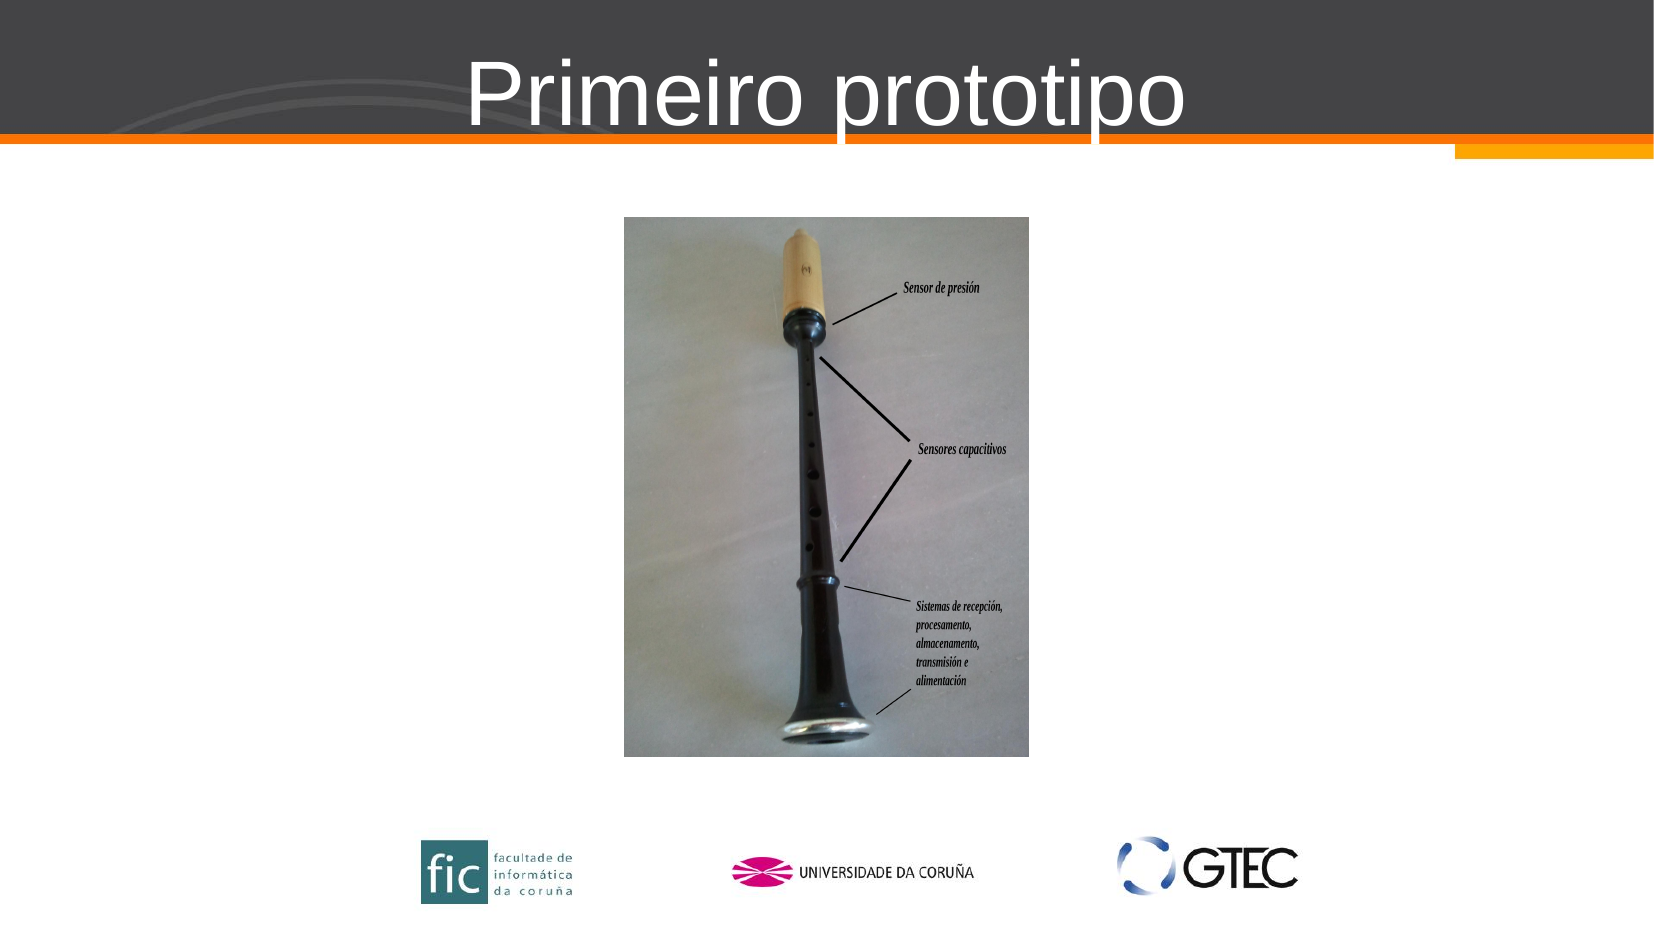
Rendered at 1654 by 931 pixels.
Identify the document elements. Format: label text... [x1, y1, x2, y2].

title Primeiro prototipo [82, 37, 1571, 151]
picture [0, 0, 1654, 931]
